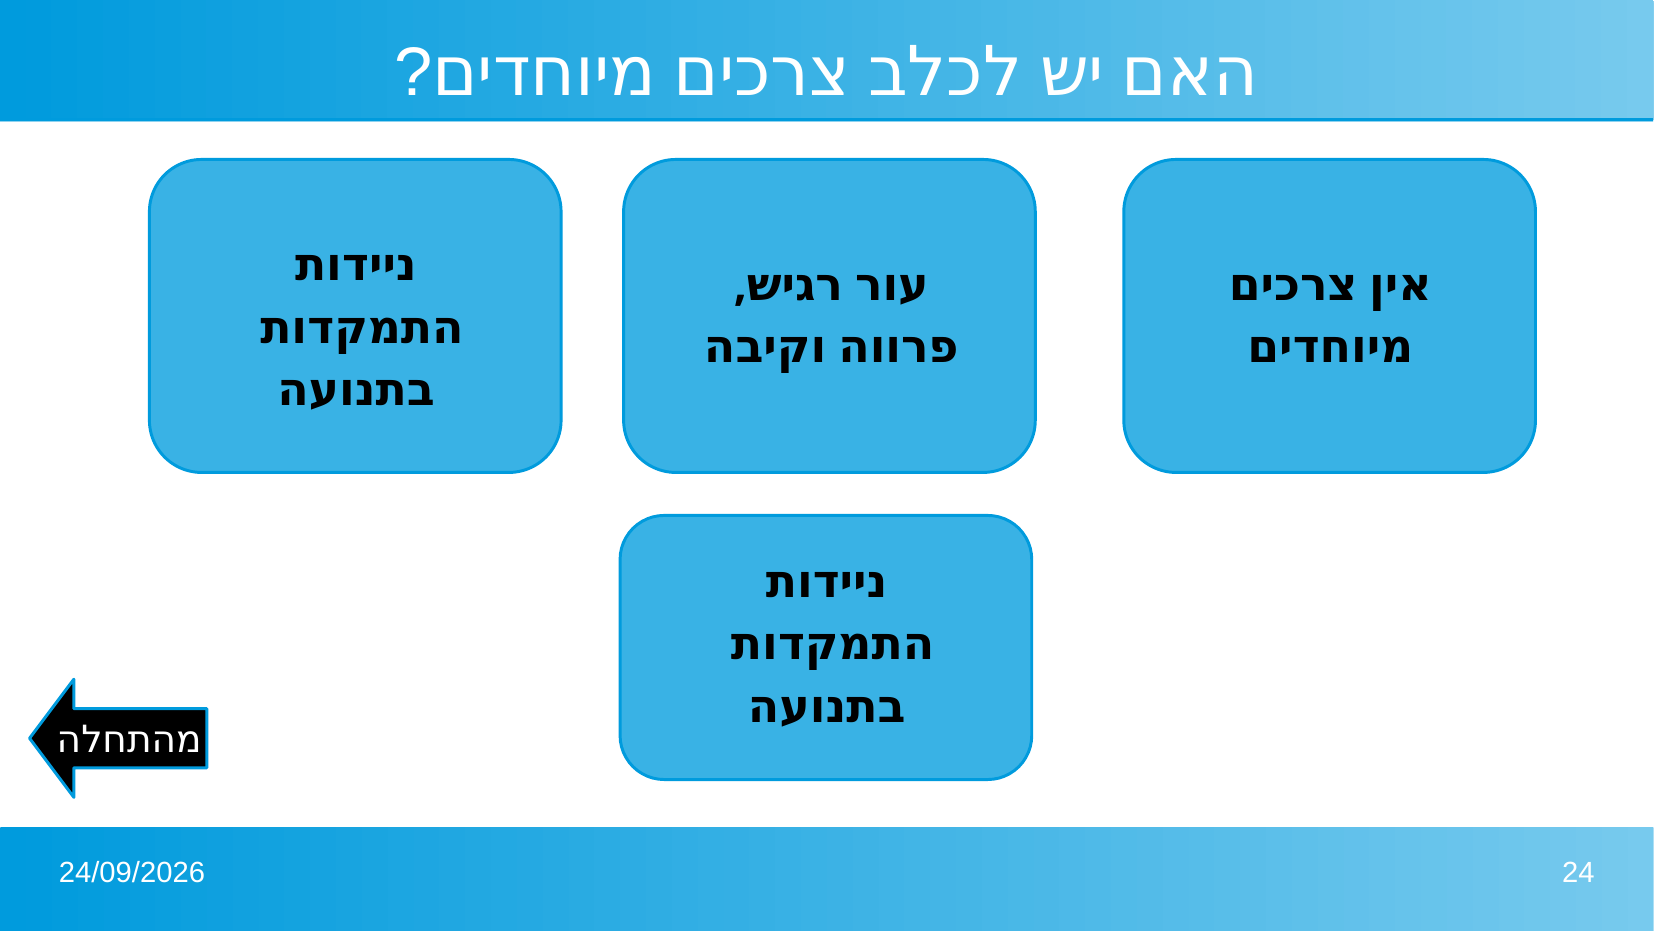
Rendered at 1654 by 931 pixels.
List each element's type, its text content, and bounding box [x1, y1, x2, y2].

text_box [620, 515, 1032, 780]
text_box [623, 159, 1036, 473]
text_box מהתחלה [29, 679, 207, 798]
text_box ניידות התמקדות בתנועה [208, 224, 504, 427]
text_box עור רגיש, פרווה וקיבה [669, 243, 994, 384]
text_box [1123, 159, 1536, 473]
text_box [149, 159, 562, 473]
text_box ניידות התמקדות בתנועה [679, 540, 975, 744]
title ?האם יש לכלב צרכים מיוחדים [59, 21, 1595, 116]
text_box אין צרכים מיוחדים [1182, 243, 1479, 384]
